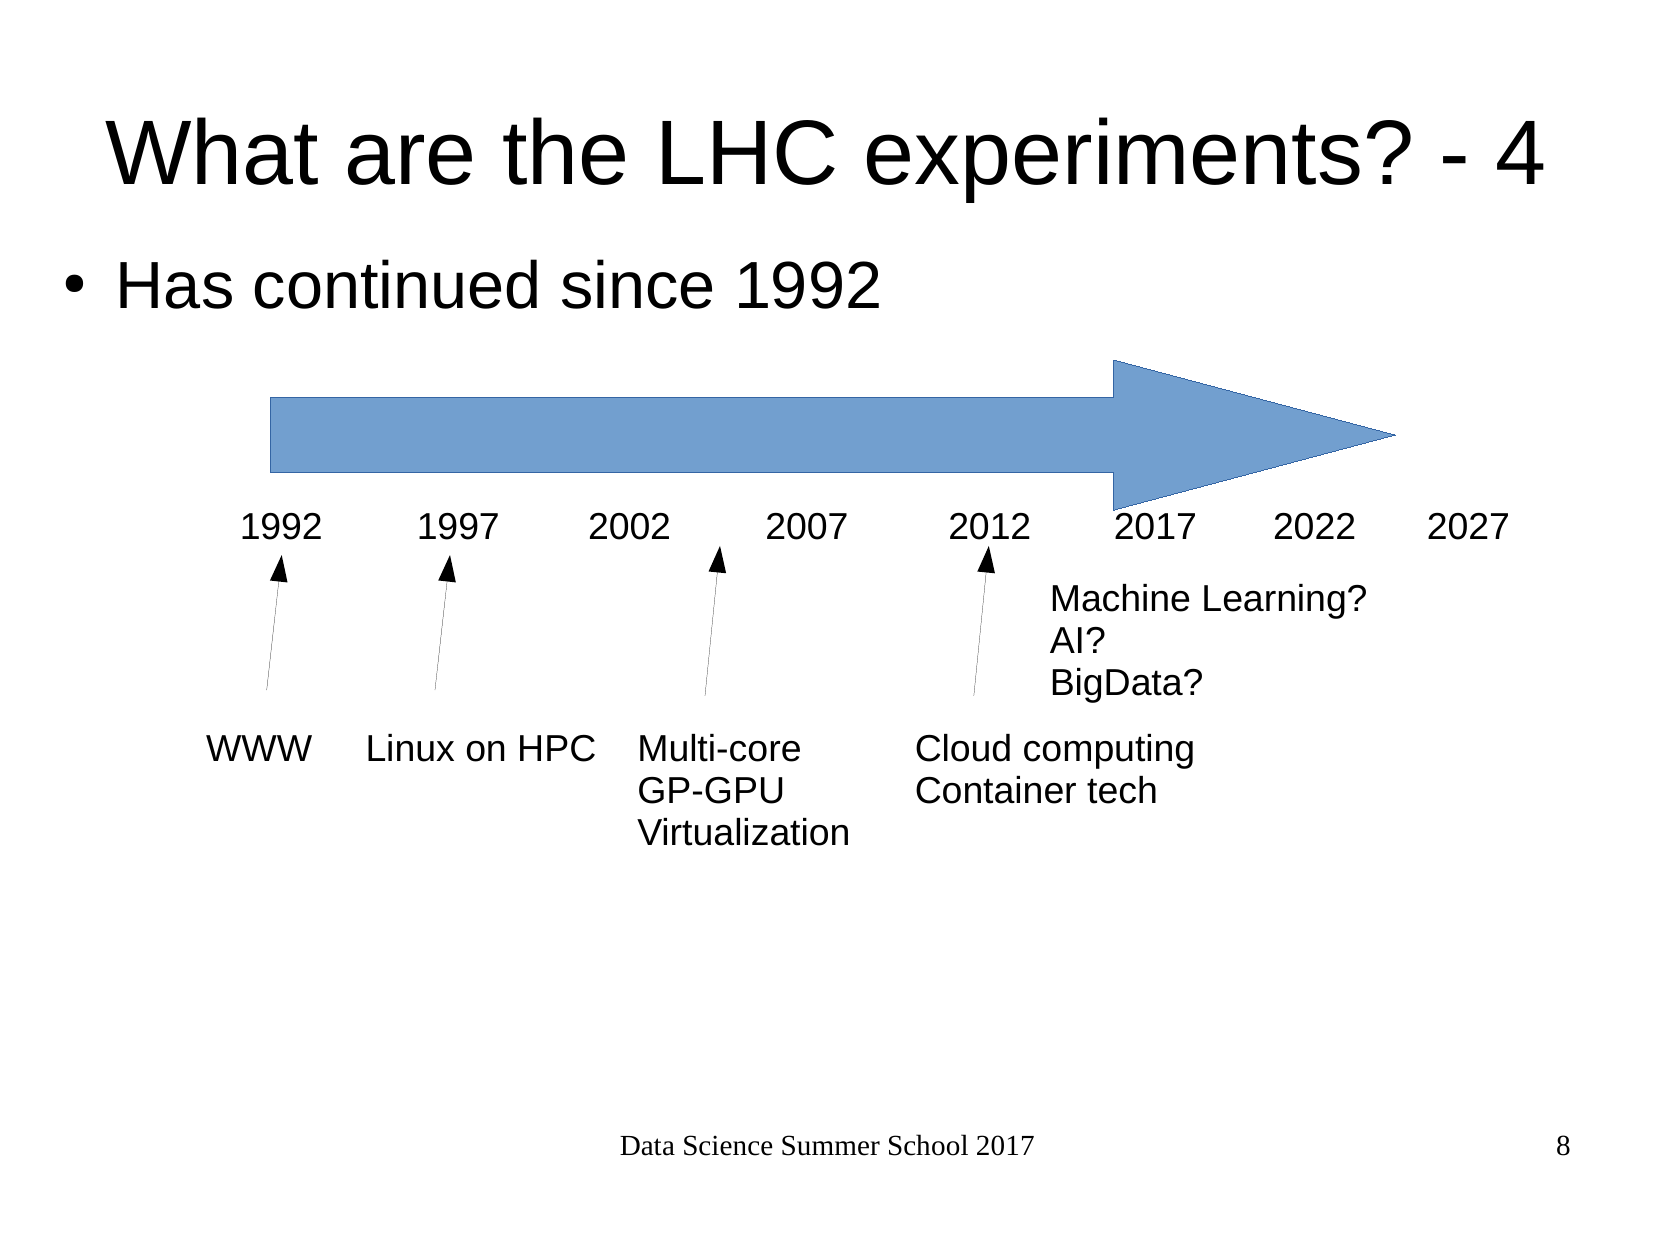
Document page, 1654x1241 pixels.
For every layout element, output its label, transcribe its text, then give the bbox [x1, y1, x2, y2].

text_box WWW [191, 720, 361, 861]
text_box 1997 [402, 498, 568, 556]
text_box 2017 [1099, 498, 1258, 556]
text_box 1992 [225, 498, 391, 556]
list Has continued since 1992 [45, 248, 1606, 968]
text_box 2022 [1258, 498, 1412, 556]
text_box 2027 [1412, 498, 1578, 556]
text_box Multi-core GP-GPU Virtualization [622, 720, 892, 945]
text_box Cloud computing Container tech [900, 720, 1246, 861]
text_box Machine Learning? AI? BigData? [1035, 570, 1456, 736]
text_box Linux on HPC [361, 720, 620, 861]
text_box [270, 360, 1396, 498]
title What are the LHC experiments? - 4 [82, 49, 1571, 248]
text_box 2002 [573, 498, 739, 556]
text_box 2007 [750, 498, 916, 556]
text_box 2012 [933, 498, 1099, 556]
